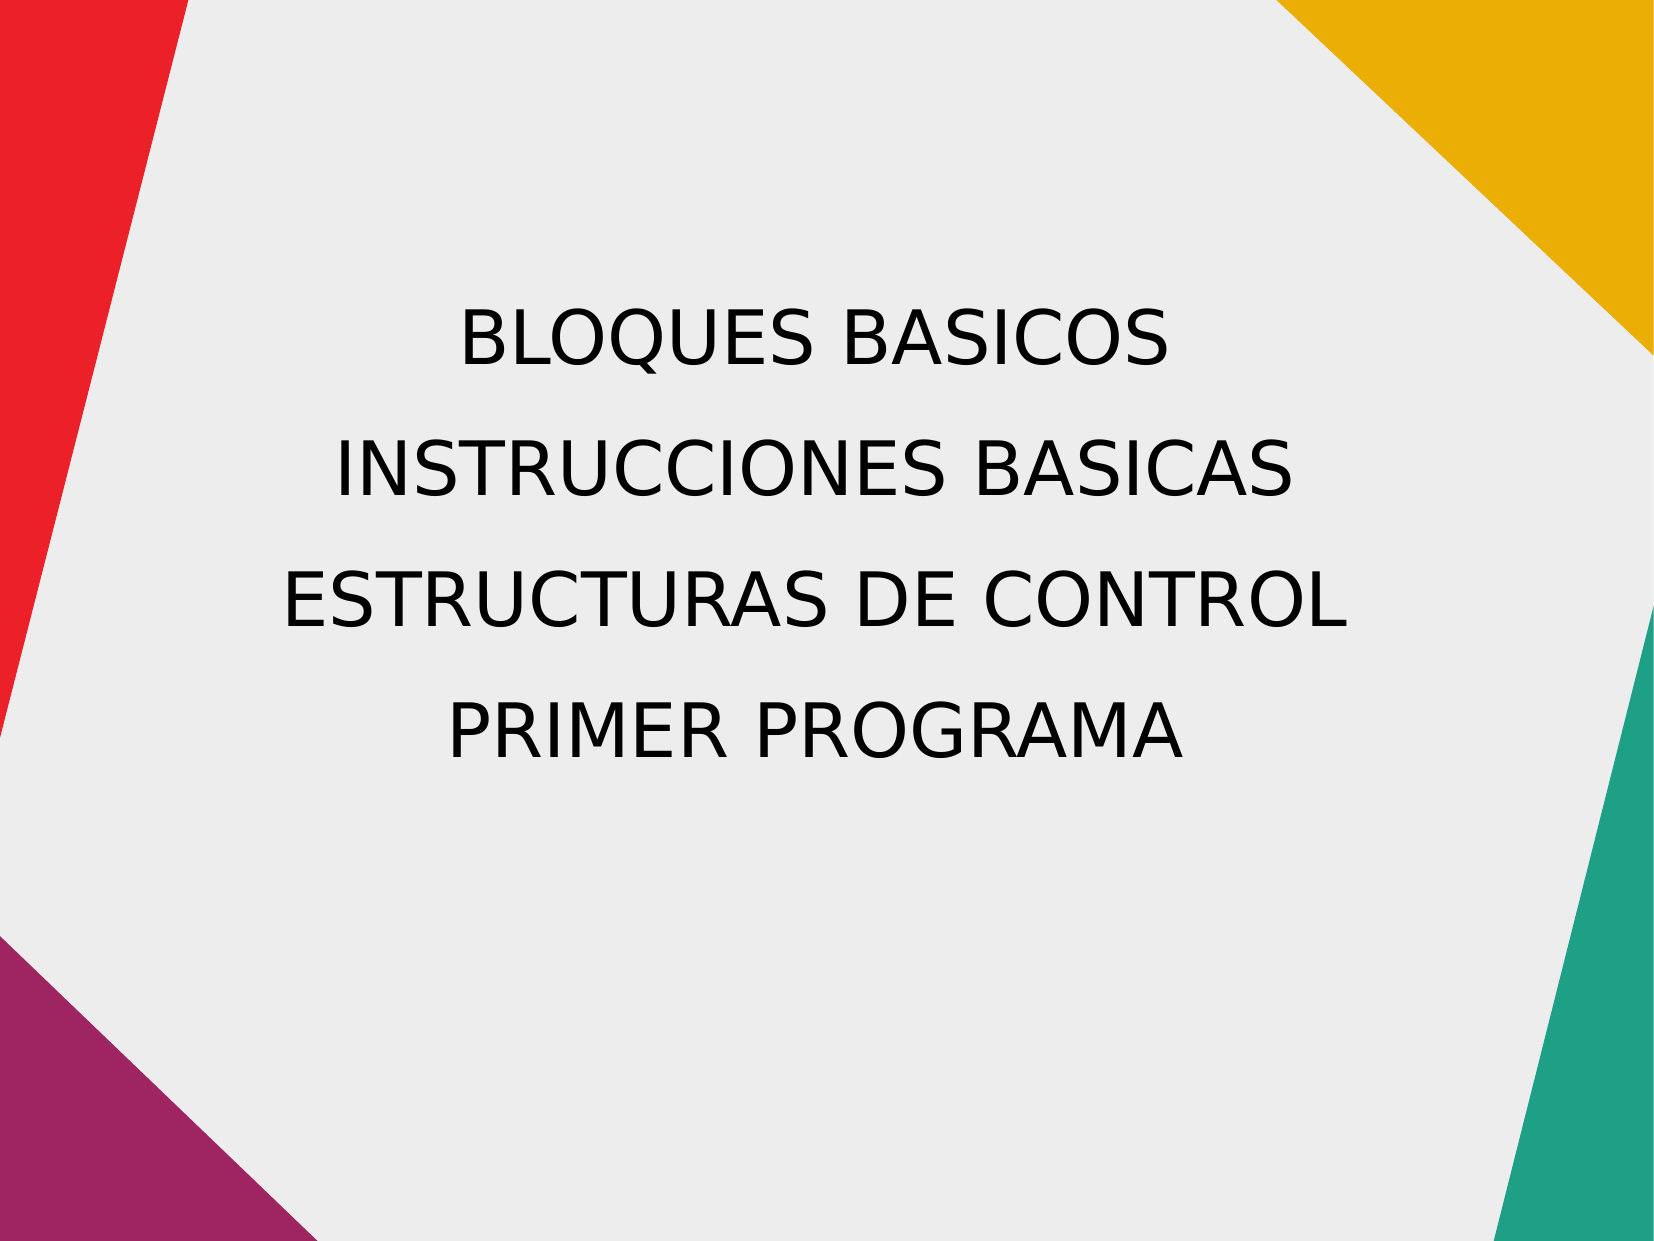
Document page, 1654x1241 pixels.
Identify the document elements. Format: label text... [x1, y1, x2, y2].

title BLOQUES BASICOS INSTRUCCIONES BASICAS ESTRUCTURAS DE CONTROL PRIMER PROGRAMA [59, 49, 1571, 1158]
